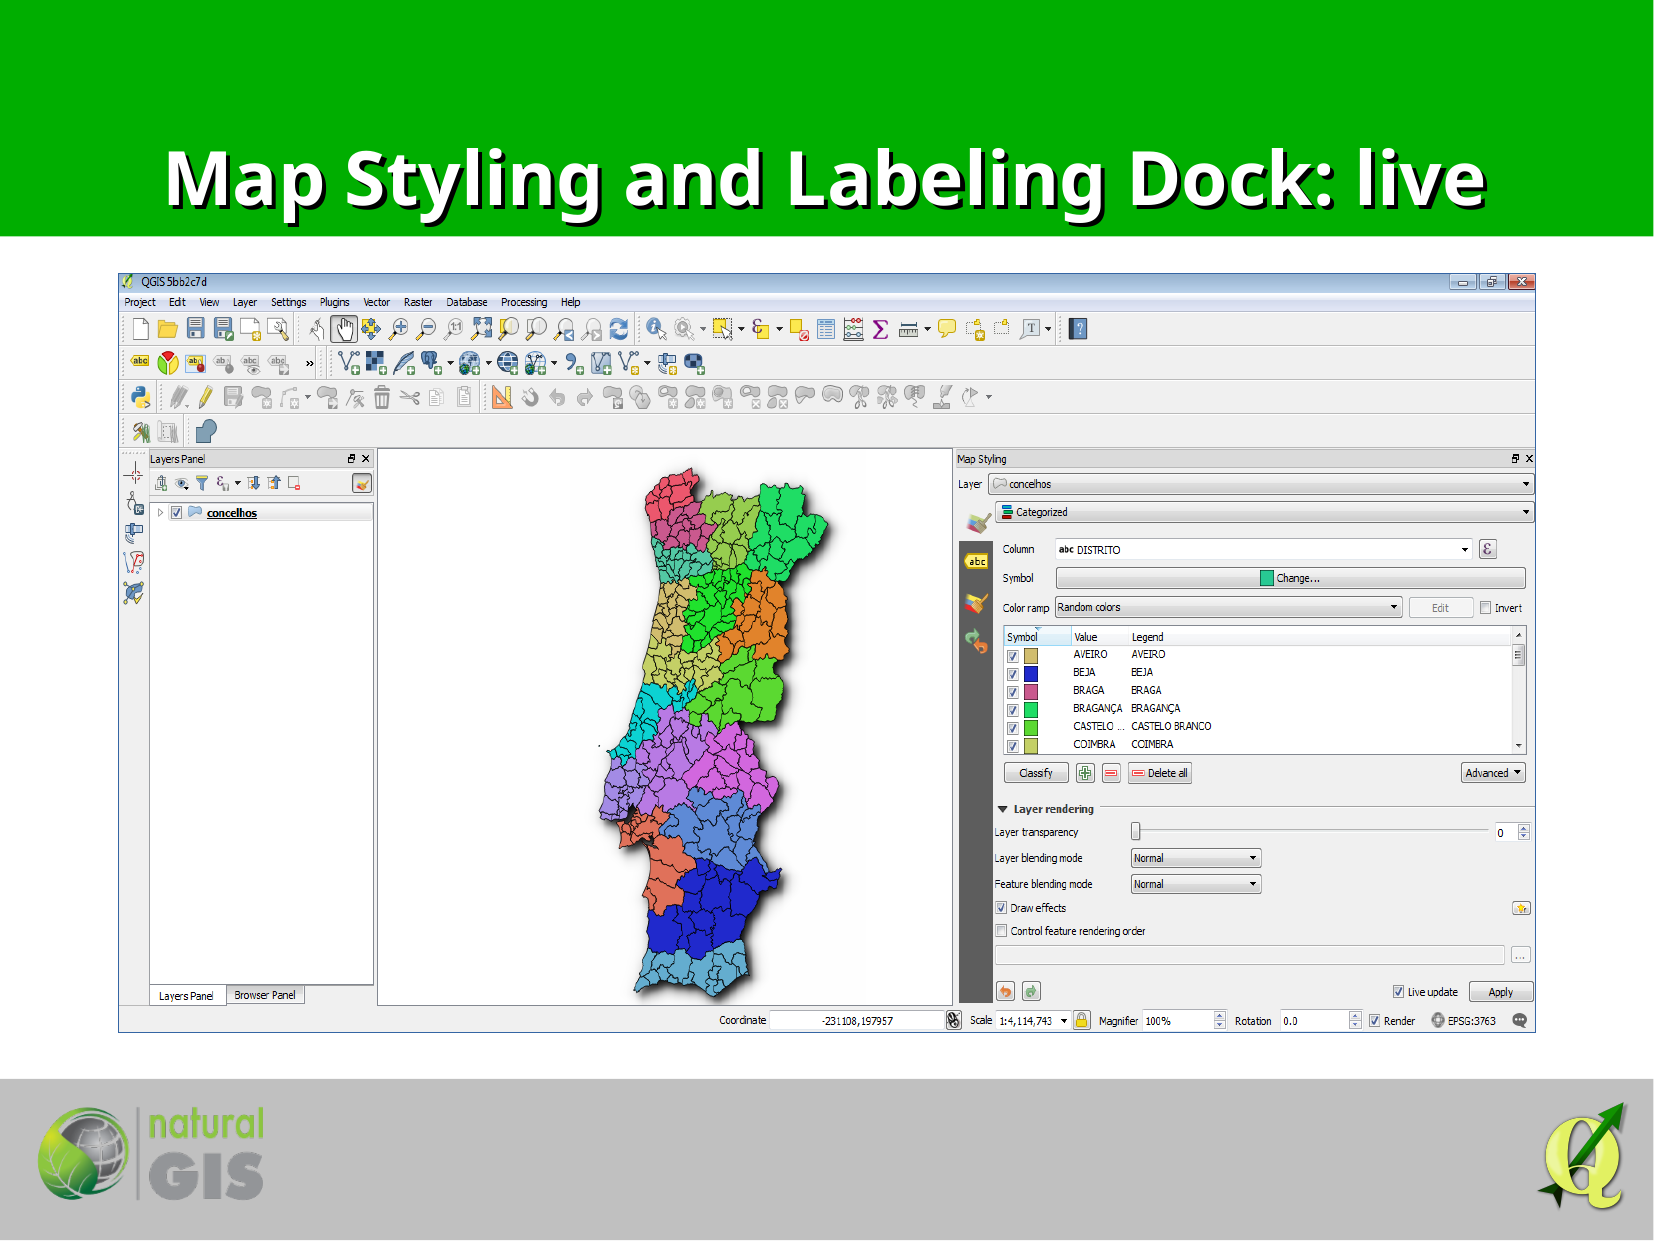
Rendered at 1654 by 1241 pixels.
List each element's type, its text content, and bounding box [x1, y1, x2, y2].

picture [118, 273, 1536, 1033]
picture [33, 1100, 271, 1208]
text_box [0, 1078, 1654, 1241]
text_box [0, 0, 1654, 237]
text_box Map Styling and Labeling Dock: live updates! [15, 66, 1636, 300]
picture [1524, 1093, 1641, 1222]
